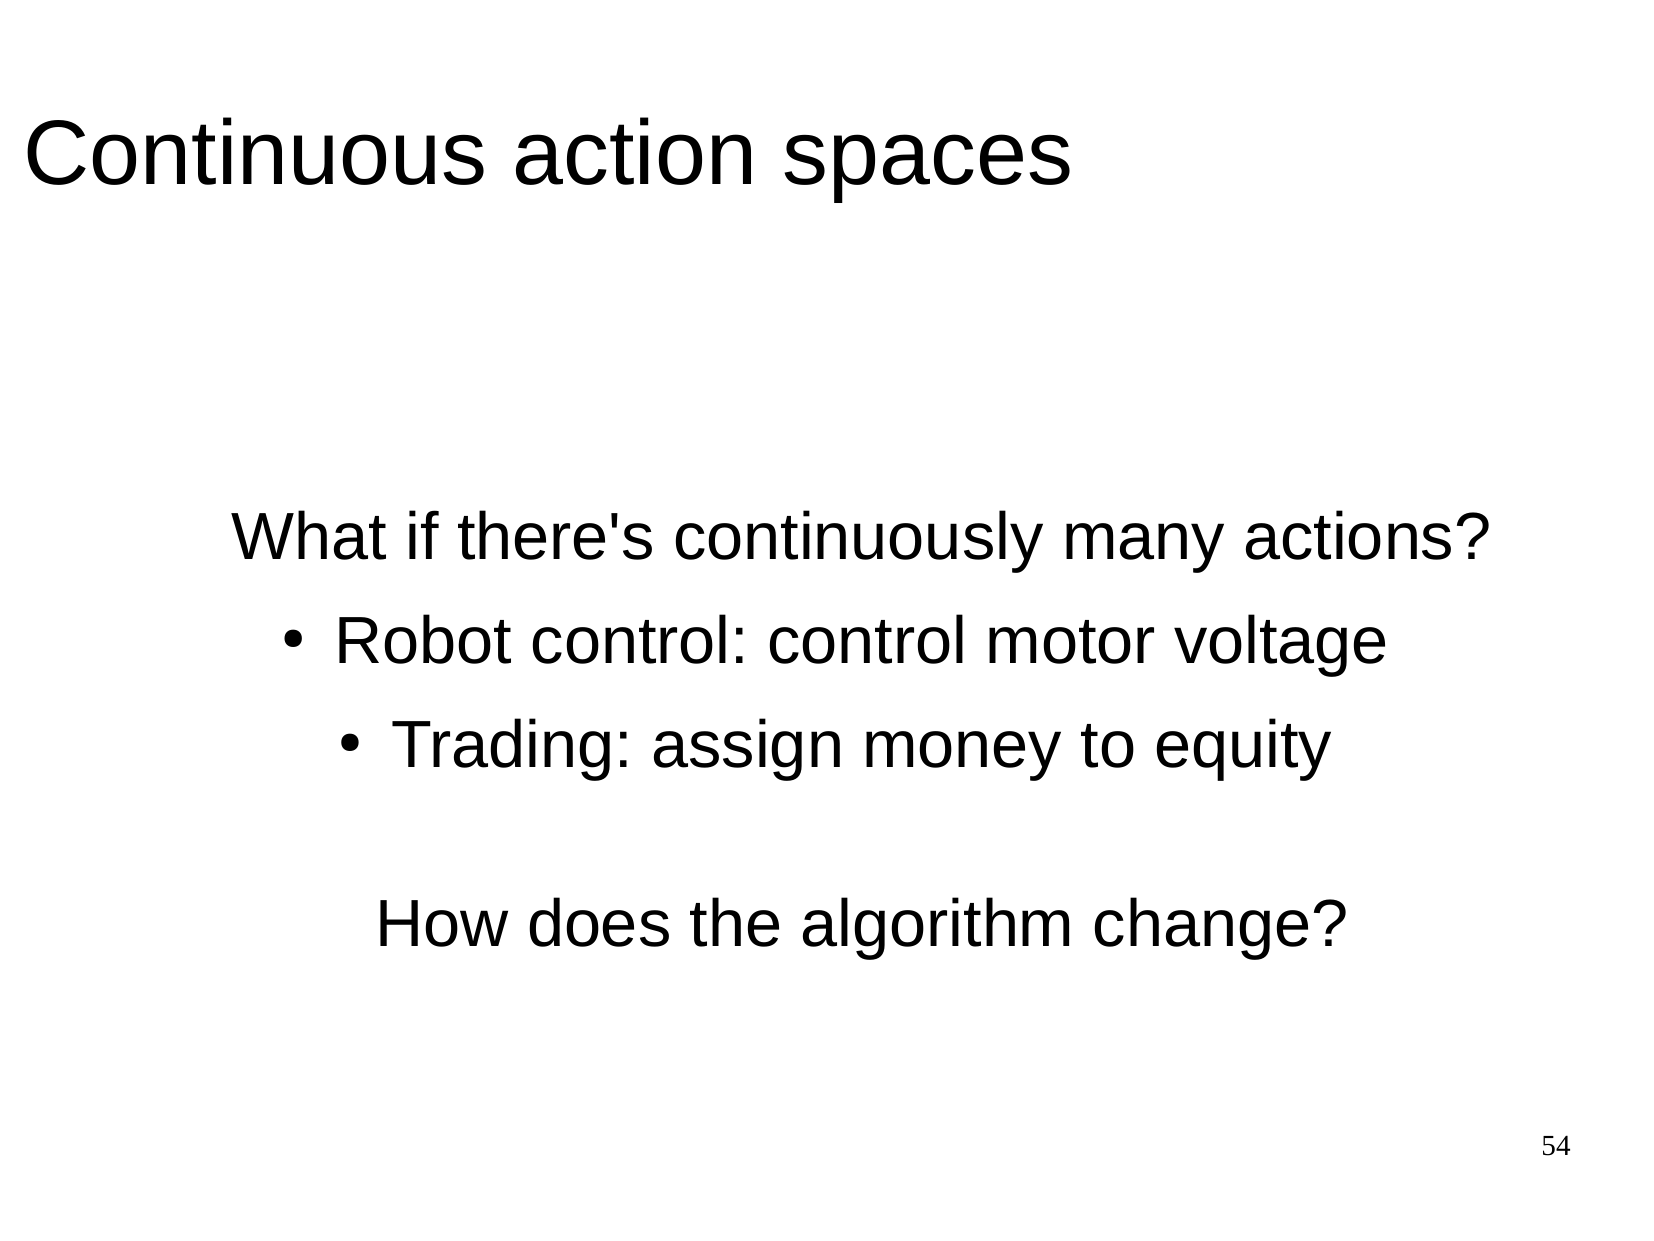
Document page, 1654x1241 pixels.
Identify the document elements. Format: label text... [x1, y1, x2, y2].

list What if there's continuously many actions? Robot control: control motor voltage Trading: assign money to equity How does the algorithm change? [82, 290, 1571, 1010]
title Continuous action spaces [23, 49, 1512, 257]
